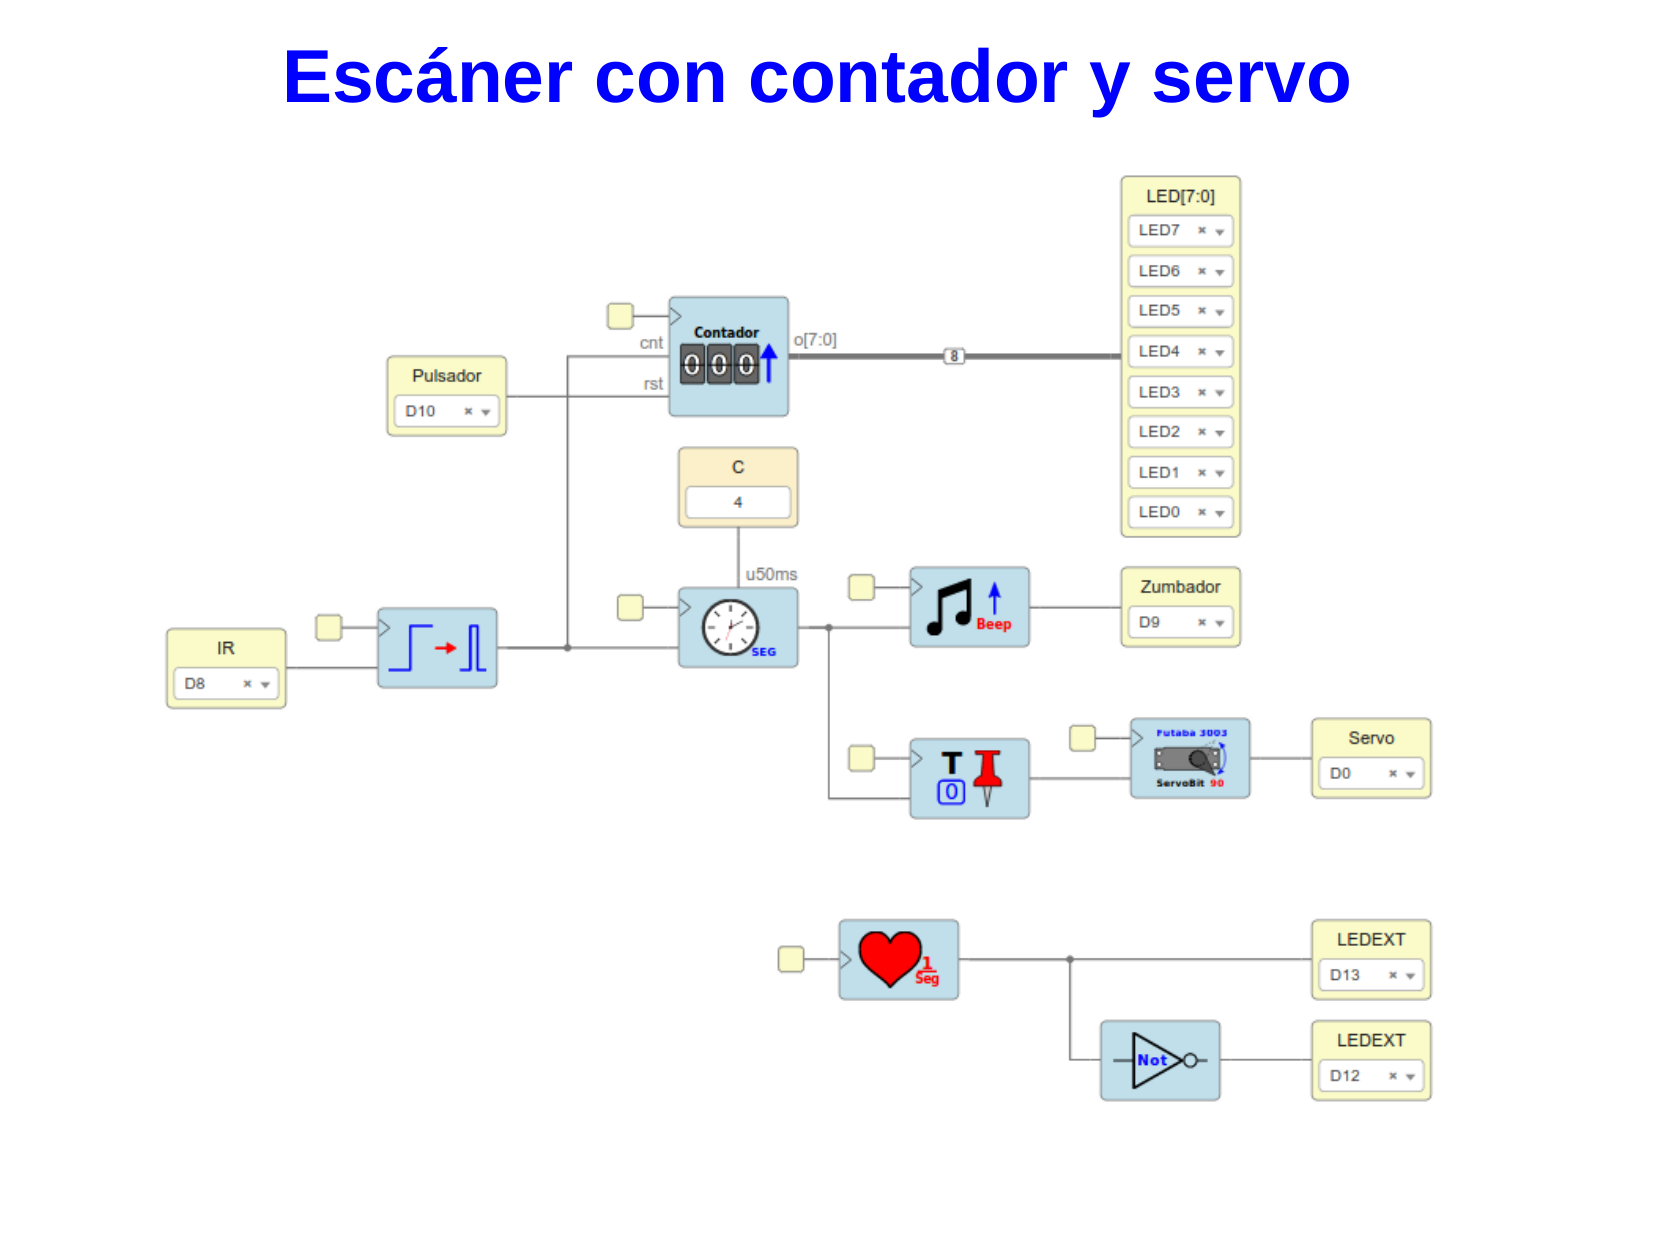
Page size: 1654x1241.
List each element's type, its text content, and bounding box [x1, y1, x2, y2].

text_box Escáner con contador y servo [90, 27, 1546, 164]
picture [129, 149, 1471, 1128]
